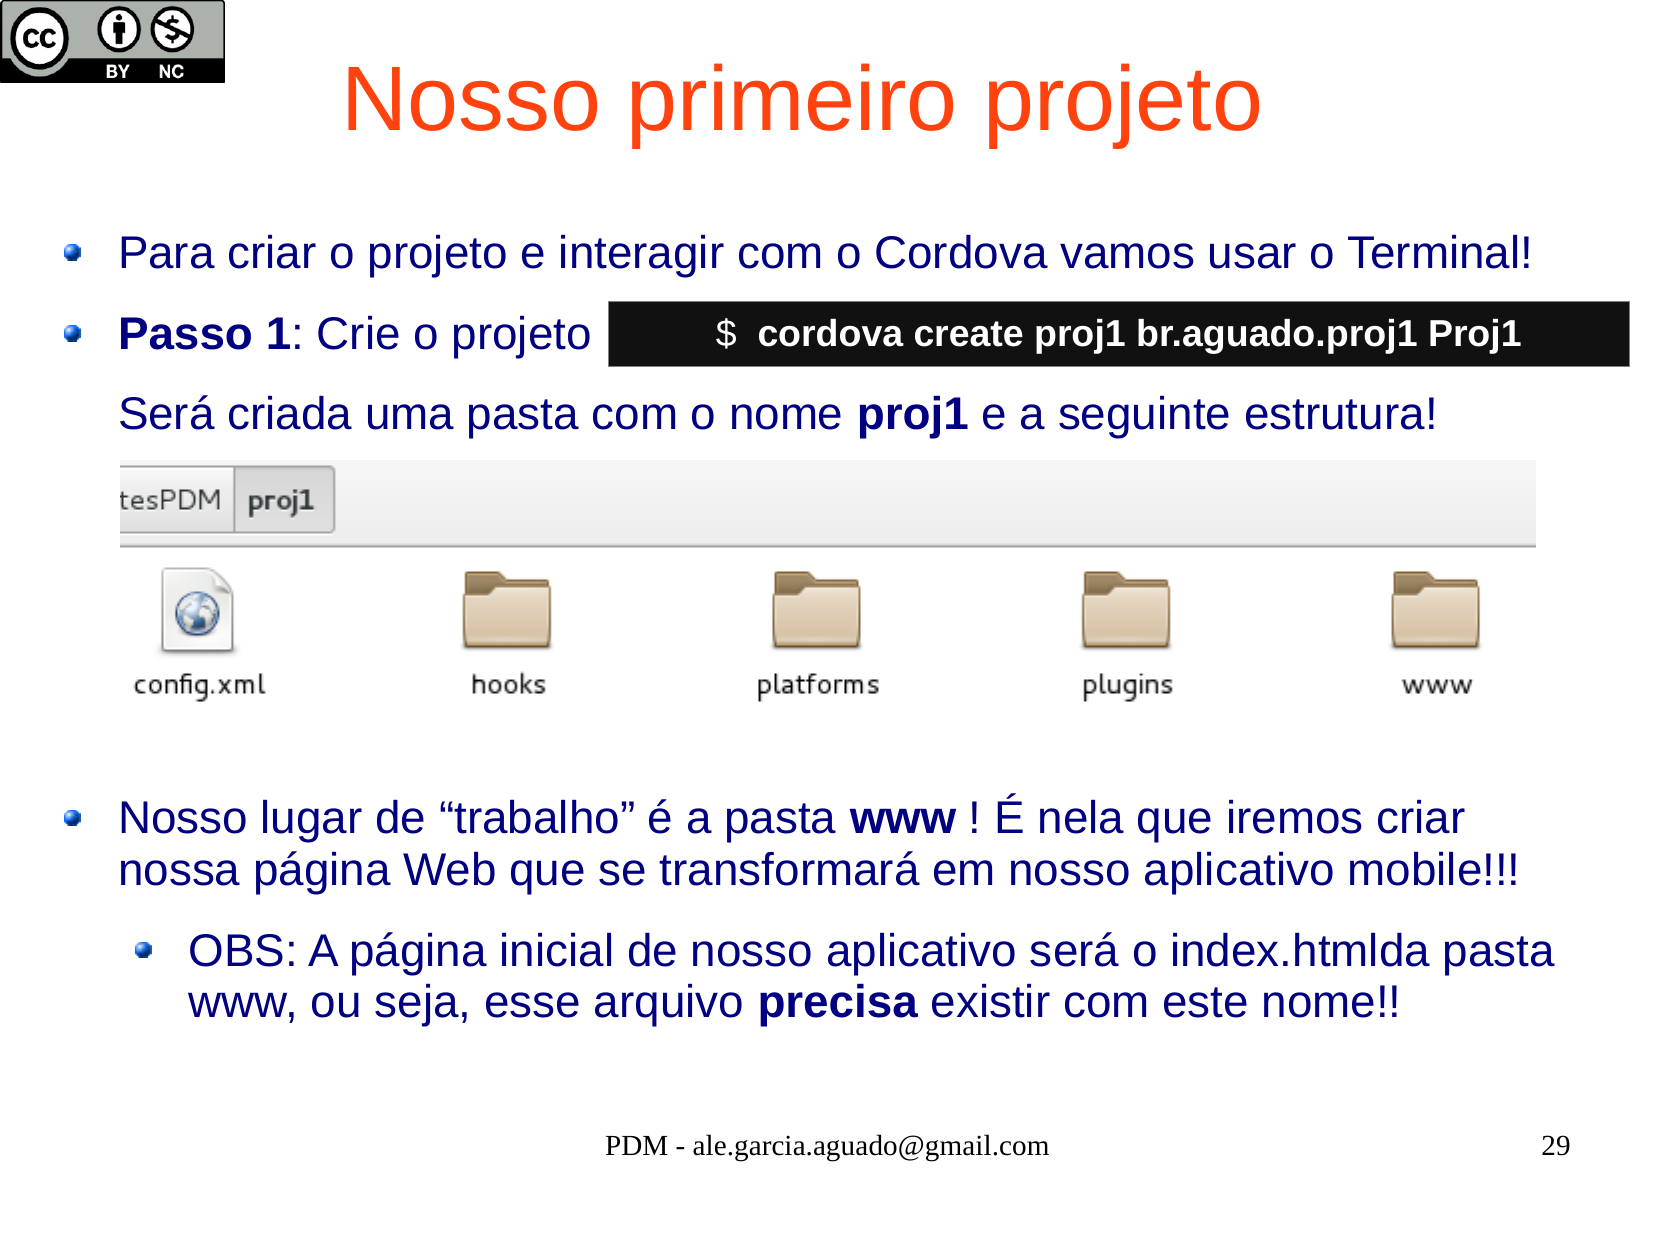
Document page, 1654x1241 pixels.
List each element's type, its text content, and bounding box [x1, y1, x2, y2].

picture [0, 0, 225, 83]
list Para criar o projeto e interagir com o Cordova vamos usar o Terminal! Passo 1: Crie o projeto Será criada uma pasta com o nome proj1 e a seguinte estrutura! Nosso lugar de “trabalho” é a pasta www ! É nela que iremos criar nossa página Web que se transformará em nosso aplicativo mobile!!! OBS: A página inicial de nosso aplicativo será o index.htmlda pasta www, ou seja, esse arquivo precisa existir com este nome!! [47, 226, 1595, 1028]
picture [120, 460, 1536, 756]
text_box $ cordova create proj1 br.aguado.proj1 Proj1 [608, 301, 1630, 367]
title Nosso primeiro projeto [59, 31, 1548, 166]
